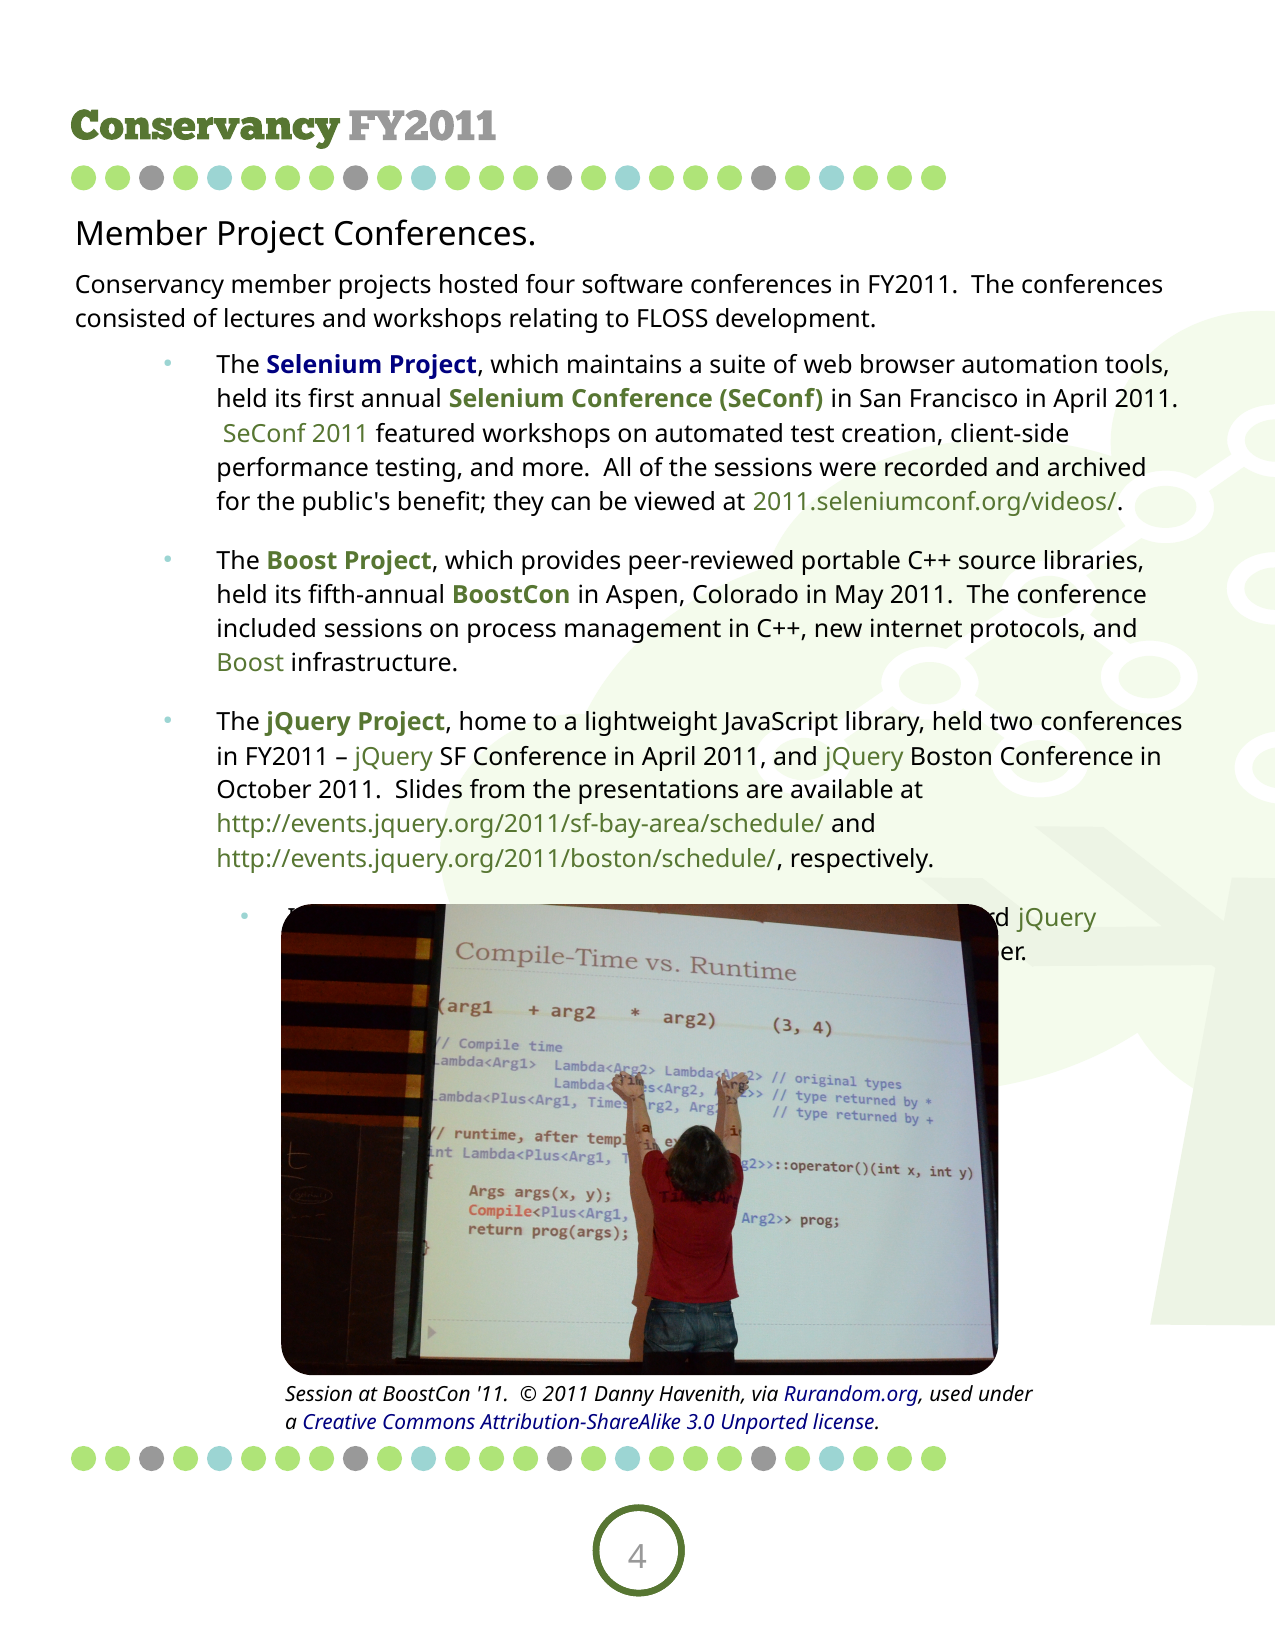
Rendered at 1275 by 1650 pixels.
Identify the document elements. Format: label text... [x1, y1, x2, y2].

text_box Session at BoostCon '11. © 2011 Danny Havenith, via Rurandom.org, used under a Creative Commons Attribution-ShareAlike 3.0 Unported license. [270, 1371, 1023, 1438]
text_box [281, 904, 999, 1376]
list Member Project Conferences. Conservancy member projects hosted four software conferences in FY2011. The conferences consisted of lectures and workshops relating to FLOSS development. The Selenium Project, which maintains a suite of web browser automation tools, held its first annual Selenium Conference (SeConf) in San Francisco in April 2011. SeConf 2011 featured workshops on automated test creation, client-side performance testing, and more. All of the sessions were recorded and archived for the public's benefit; they can be viewed at 2011.seleniumconf.org/videos/. The Boost Project, which provides peer-reviewed portable C++ source libraries, held its fifth-annual BoostCon in Aspen, Colorado in May 2011. The conference included sessions on process management in C++, new internet protocols, and Boost infrastructure. The jQuery Project, home to a lightweight JavaScript library, held two conferences in FY2011 – jQuery SF Conference in April 2011, and jQuery Boston Conference in October 2011. Slides from the presentations are available at http://events.jquery.org/2011/sf-bay-area/schedule/ and http://events.jquery.org/2011/boston/schedule/, respectively. In addition, Conservancy contracted out the hosting of a third jQuery conference, held in London in February 2012, to White October. [74, 210, 1186, 1426]
